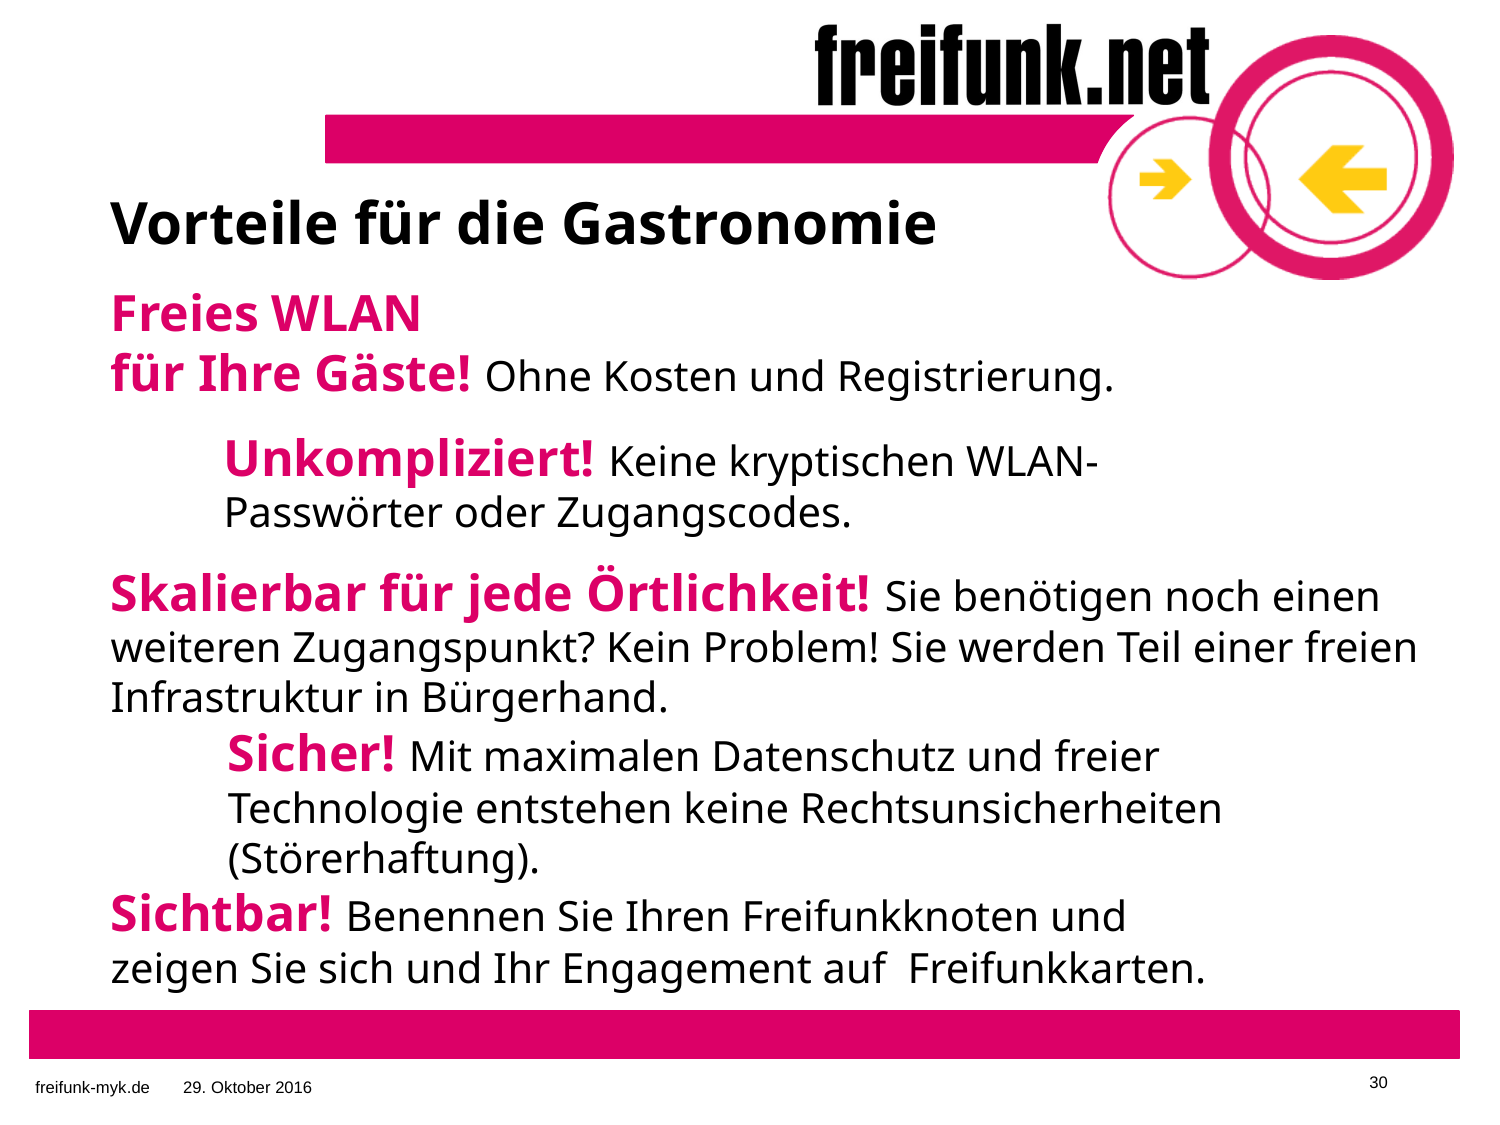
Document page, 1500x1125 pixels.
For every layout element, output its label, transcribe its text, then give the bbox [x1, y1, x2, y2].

text_box Skalierbar für jede Örtlichkeit! Sie benötigen noch einen weiteren Zugangspunkt? Kein Problem! Sie werden Teil einer freien Infrastruktur in Bürgerhand. [110, 561, 1446, 722]
text_box Freies WLAN für Ihre Gäste! Ohne Kosten und Registrierung. [110, 281, 1199, 402]
text_box Sicher! Mit maximalen Datenschutz und freier Technologie entstehen keine Rechtsunsicherheiten (Störerhaftung). [227, 721, 1368, 882]
title Vorteile für die Gastronomie [110, 160, 1093, 281]
text_box Unkompliziert! Keine kryptischen WLAN-Passwörter oder Zugangscodes. [223, 426, 1294, 537]
text_box Sichtbar! Benennen Sie Ihren Freifunkknoten und zeigen Sie sich und Ihr Engagement auf Freifunkkarten. [110, 881, 1247, 992]
picture [816, 24, 1454, 280]
